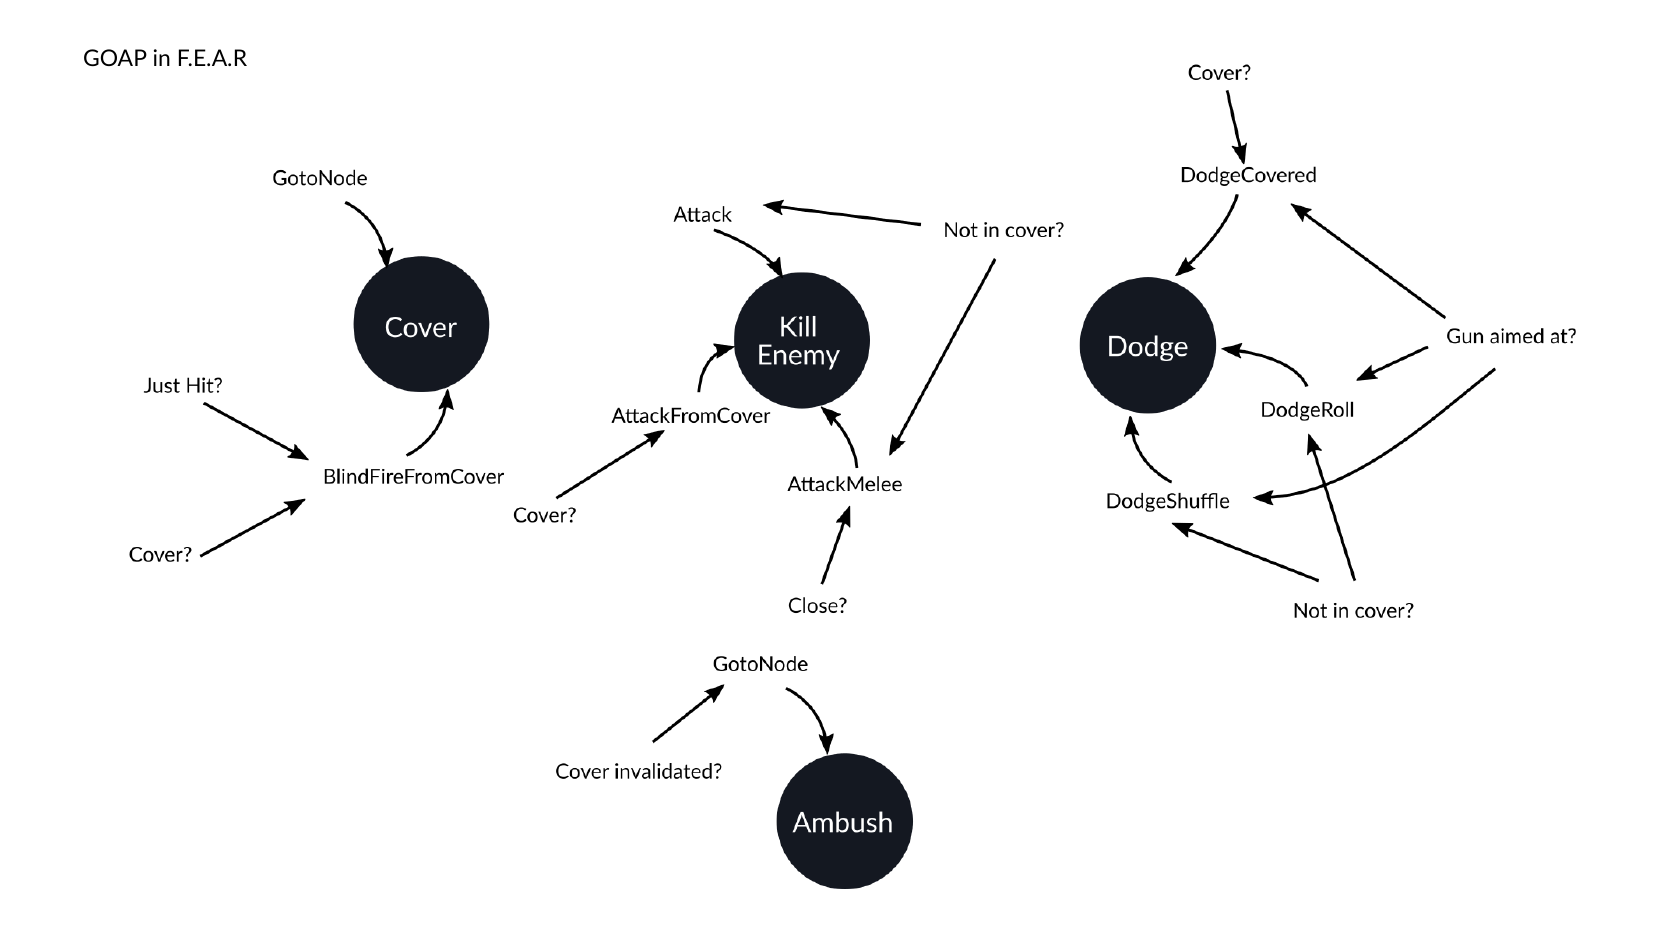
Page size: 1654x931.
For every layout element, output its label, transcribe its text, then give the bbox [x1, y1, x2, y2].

title GOAP in F.E.A.R [83, 0, 1571, 119]
picture [129, 64, 1576, 889]
